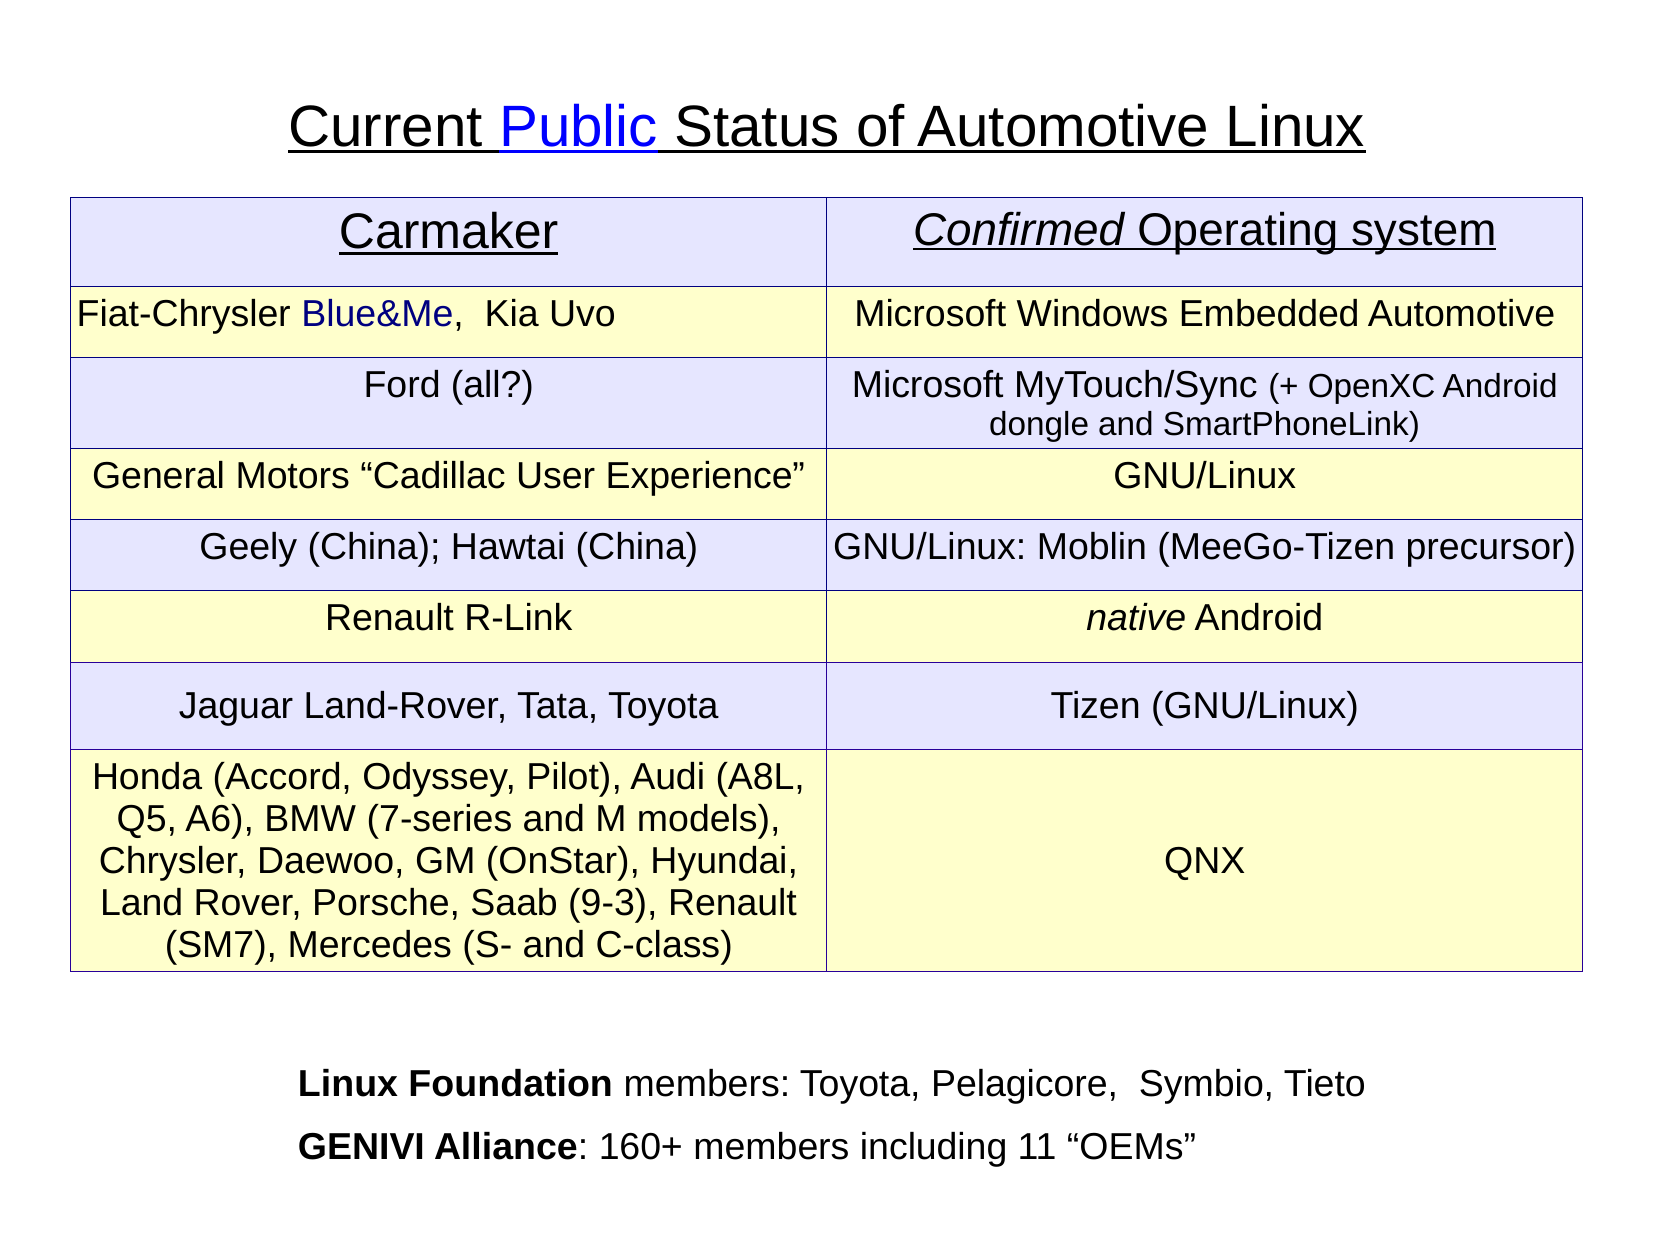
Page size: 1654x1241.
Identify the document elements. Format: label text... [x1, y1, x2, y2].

table_cell Microsoft Windows Embedded Automotive [827, 287, 1582, 357]
table_cell Geely (China); Hawtai (China) [71, 520, 826, 590]
table_cell Microsoft MyTouch/Sync (+ OpenXC Android dongle and SmartPhoneLink) [827, 358, 1582, 448]
table_cell GNU/Linux: Moblin (MeeGo-Tizen precursor) [827, 520, 1582, 590]
table_cell General Motors “Cadillac User Experience” [71, 449, 826, 519]
table_header Carmaker [71, 198, 826, 286]
table_cell QNX [827, 750, 1582, 971]
table_cell Jaguar Land-Rover, Tata, Toyota [71, 663, 826, 749]
table_cell Tizen (GNU/Linux) [827, 663, 1582, 749]
table_cell native Android [827, 591, 1582, 662]
table_cell Honda (Accord, Odyssey, Pilot), Audi (A8L, Q5, A6), BMW (7-series and M models), Chrysler, Daewoo, GM (OnStar), Hyundai, Land Rover, Porsche, Saab (9-3), Renault (SM7), Mercedes (S- and C-class) [71, 750, 826, 971]
text_box Current Public Status of Automotive Linux [273, 86, 1382, 167]
text_box Linux Foundation members: Toyota, Pelagicore, Symbio, Tieto GENIVI Alliance: 160+ members including 11 “OEMs” [283, 1033, 1381, 1154]
table_cell Ford (all?) [71, 358, 826, 448]
table_header Confirmed Operating system [827, 198, 1582, 286]
table_cell Fiat-Chrysler Blue&Me, Kia Uvo [71, 287, 826, 357]
table_cell GNU/Linux [827, 449, 1582, 519]
table_cell Renault R-Link [71, 591, 826, 662]
